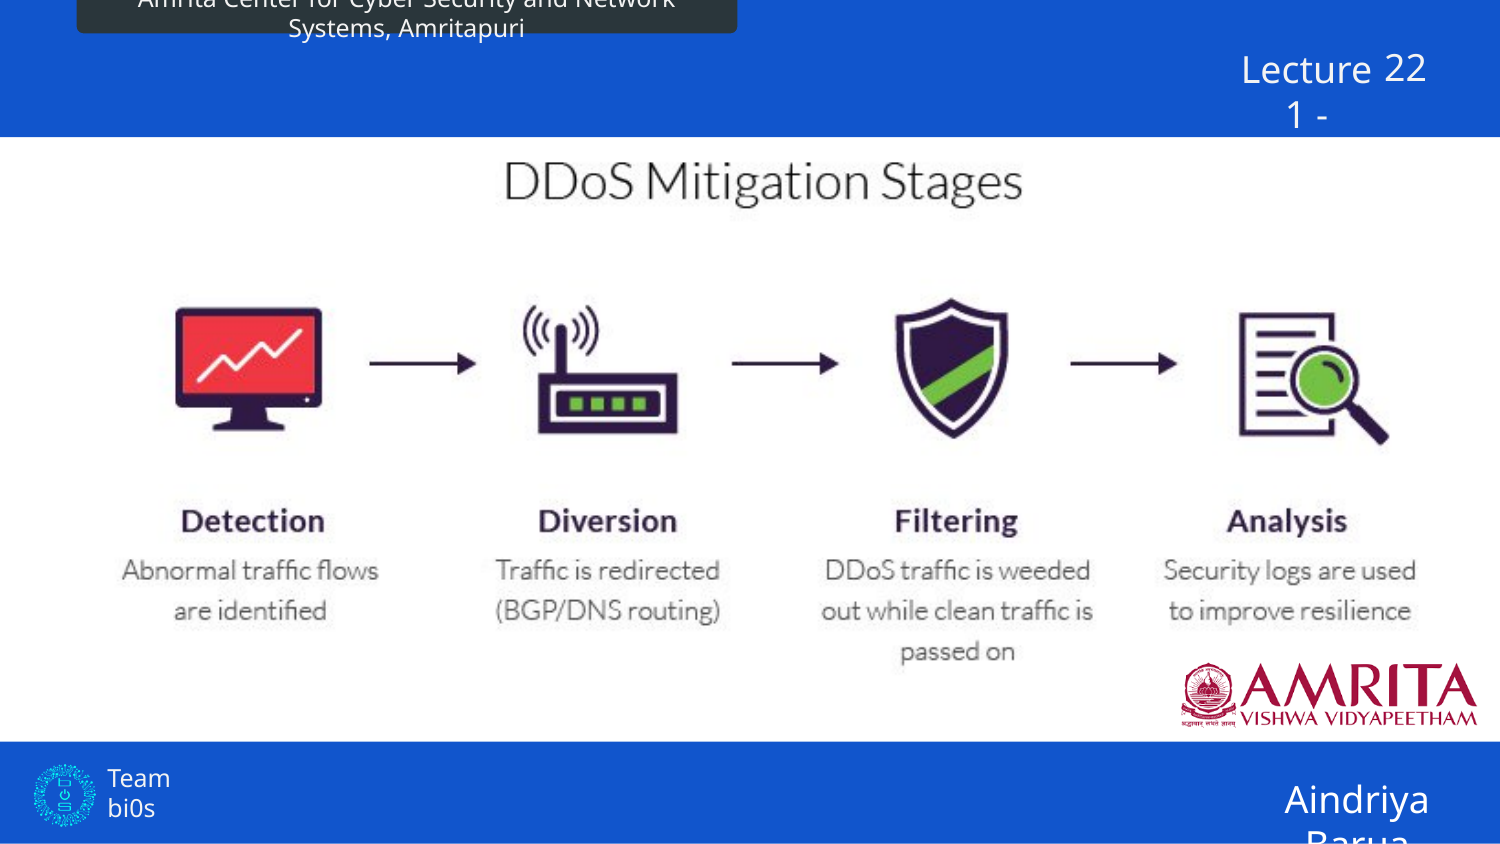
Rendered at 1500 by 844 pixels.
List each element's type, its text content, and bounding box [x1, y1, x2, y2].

slide_number <number> [1322, 42, 1489, 98]
picture [0, 141, 1500, 828]
